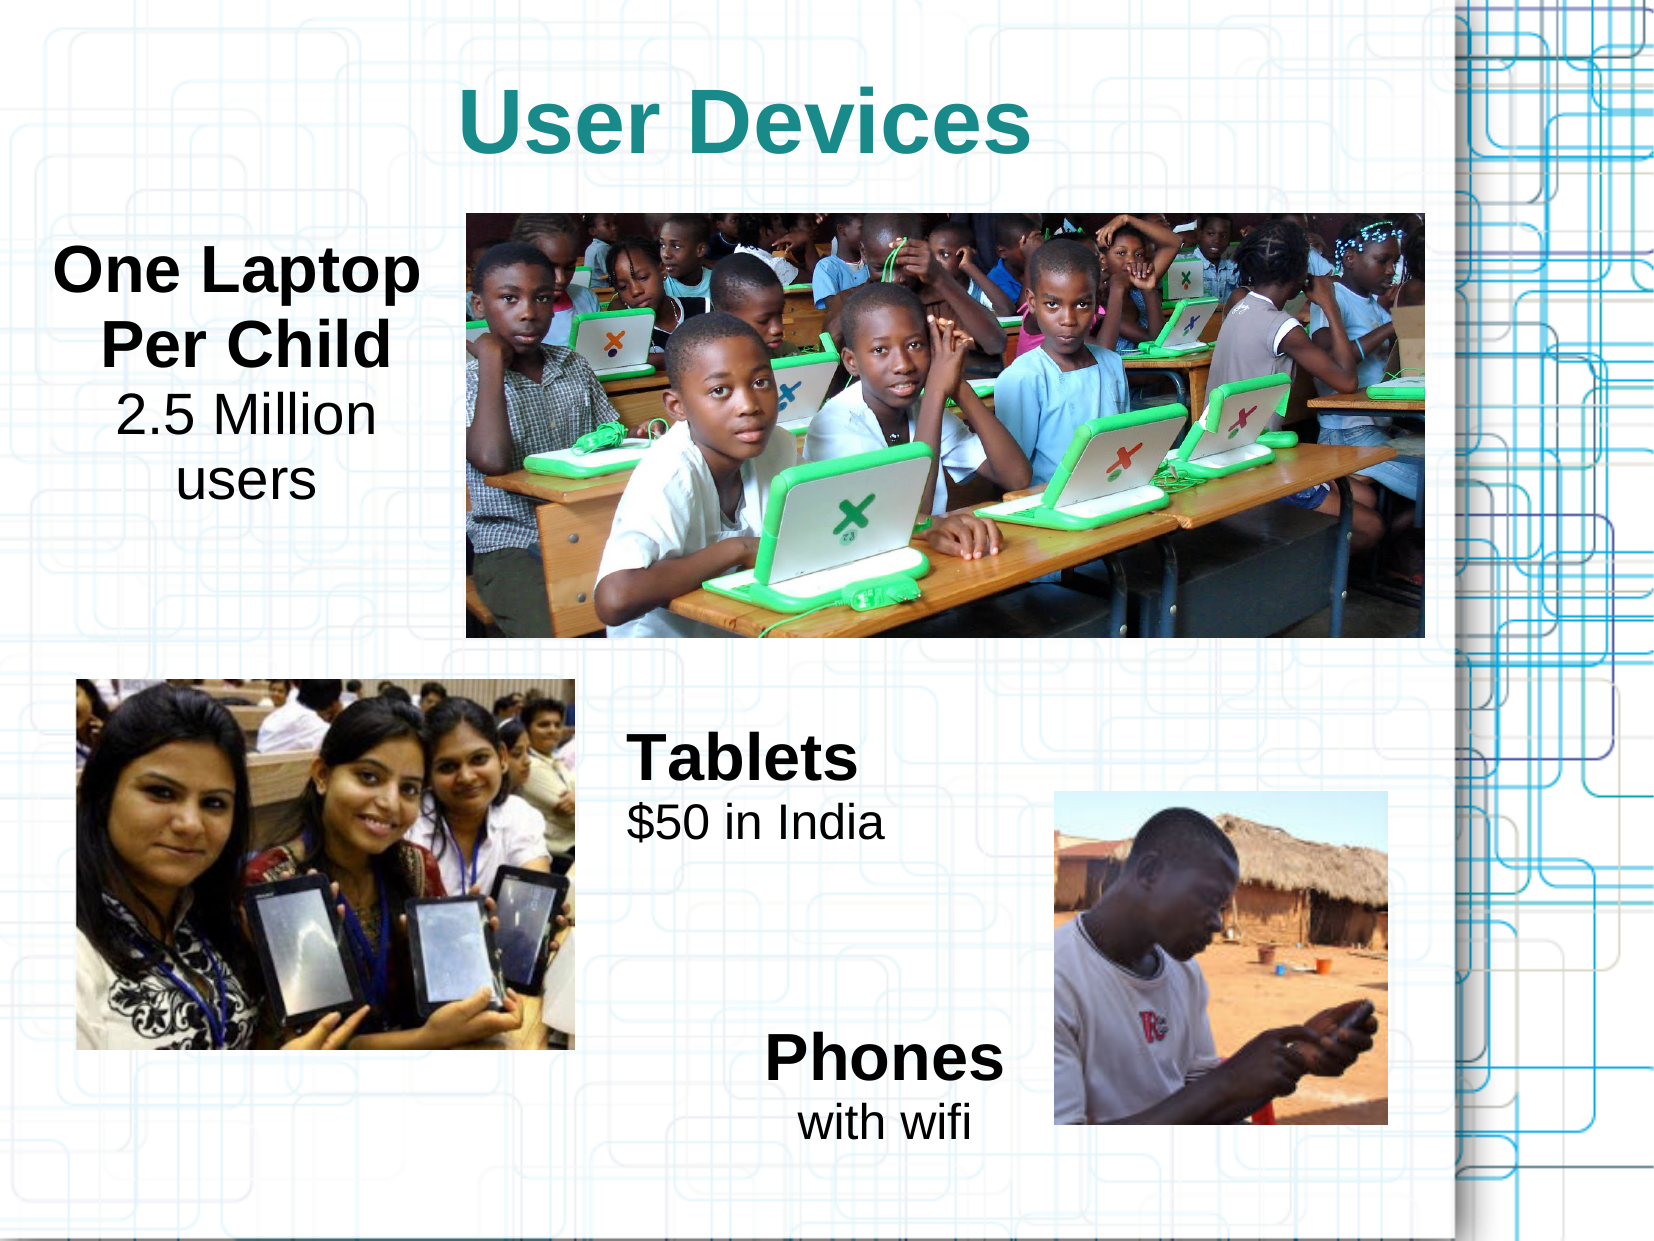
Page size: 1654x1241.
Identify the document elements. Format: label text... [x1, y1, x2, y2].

text_box Phones with wifi [750, 1012, 1021, 1163]
picture [0, 0, 1654, 1241]
text_box One Laptop Per Child 2.5 Million users [37, 225, 457, 520]
text_box Tablets $50 in India [612, 712, 901, 858]
title User Devices [66, 17, 1426, 226]
